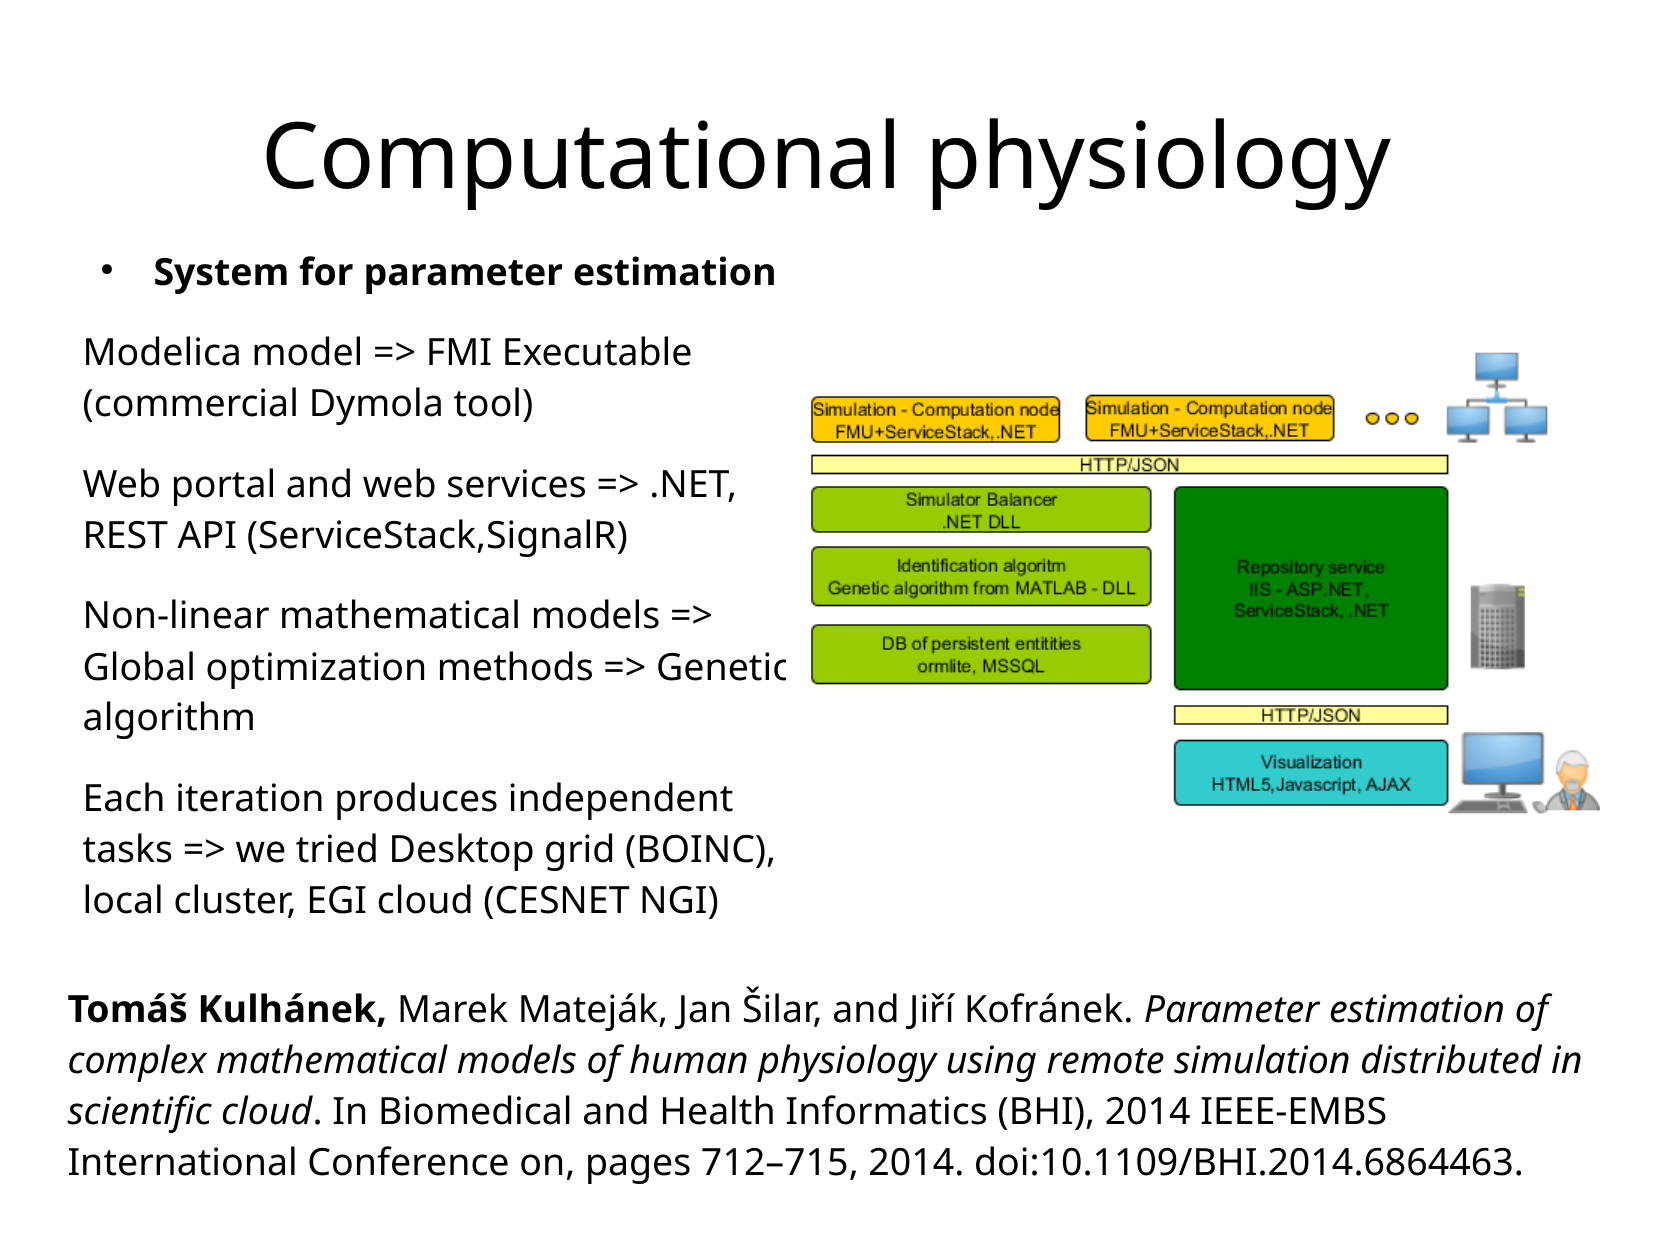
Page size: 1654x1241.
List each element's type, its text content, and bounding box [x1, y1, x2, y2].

list System for parameter estimation Modelica model => FMI Executable (commercial Dymola tool) Web portal and web services => .NET, REST API (ServiceStack,SignalR) Non-linear mathematical models => Global optimization methods => Genetic algorithm Each iteration produces independent tasks => we tried Desktop grid (BOINC), local cluster, EGI cloud (CESNET NGI) [82, 245, 811, 975]
picture [786, 329, 1621, 848]
title Computational physiology [82, 49, 1571, 257]
text_box Tomáš Kulhánek, Marek Mateják, Jan Šilar, and Jiří Kofránek. Parameter estimation of complex mathematical models of human physiology using remote simulation distributed in scientific cloud. In Biomedical and Health Informatics (BHI), 2014 IEEE-EMBS International Conference on, pages 712–715, 2014. doi:10.1109/BHI.2014.6864463. [52, 975, 1636, 1224]
